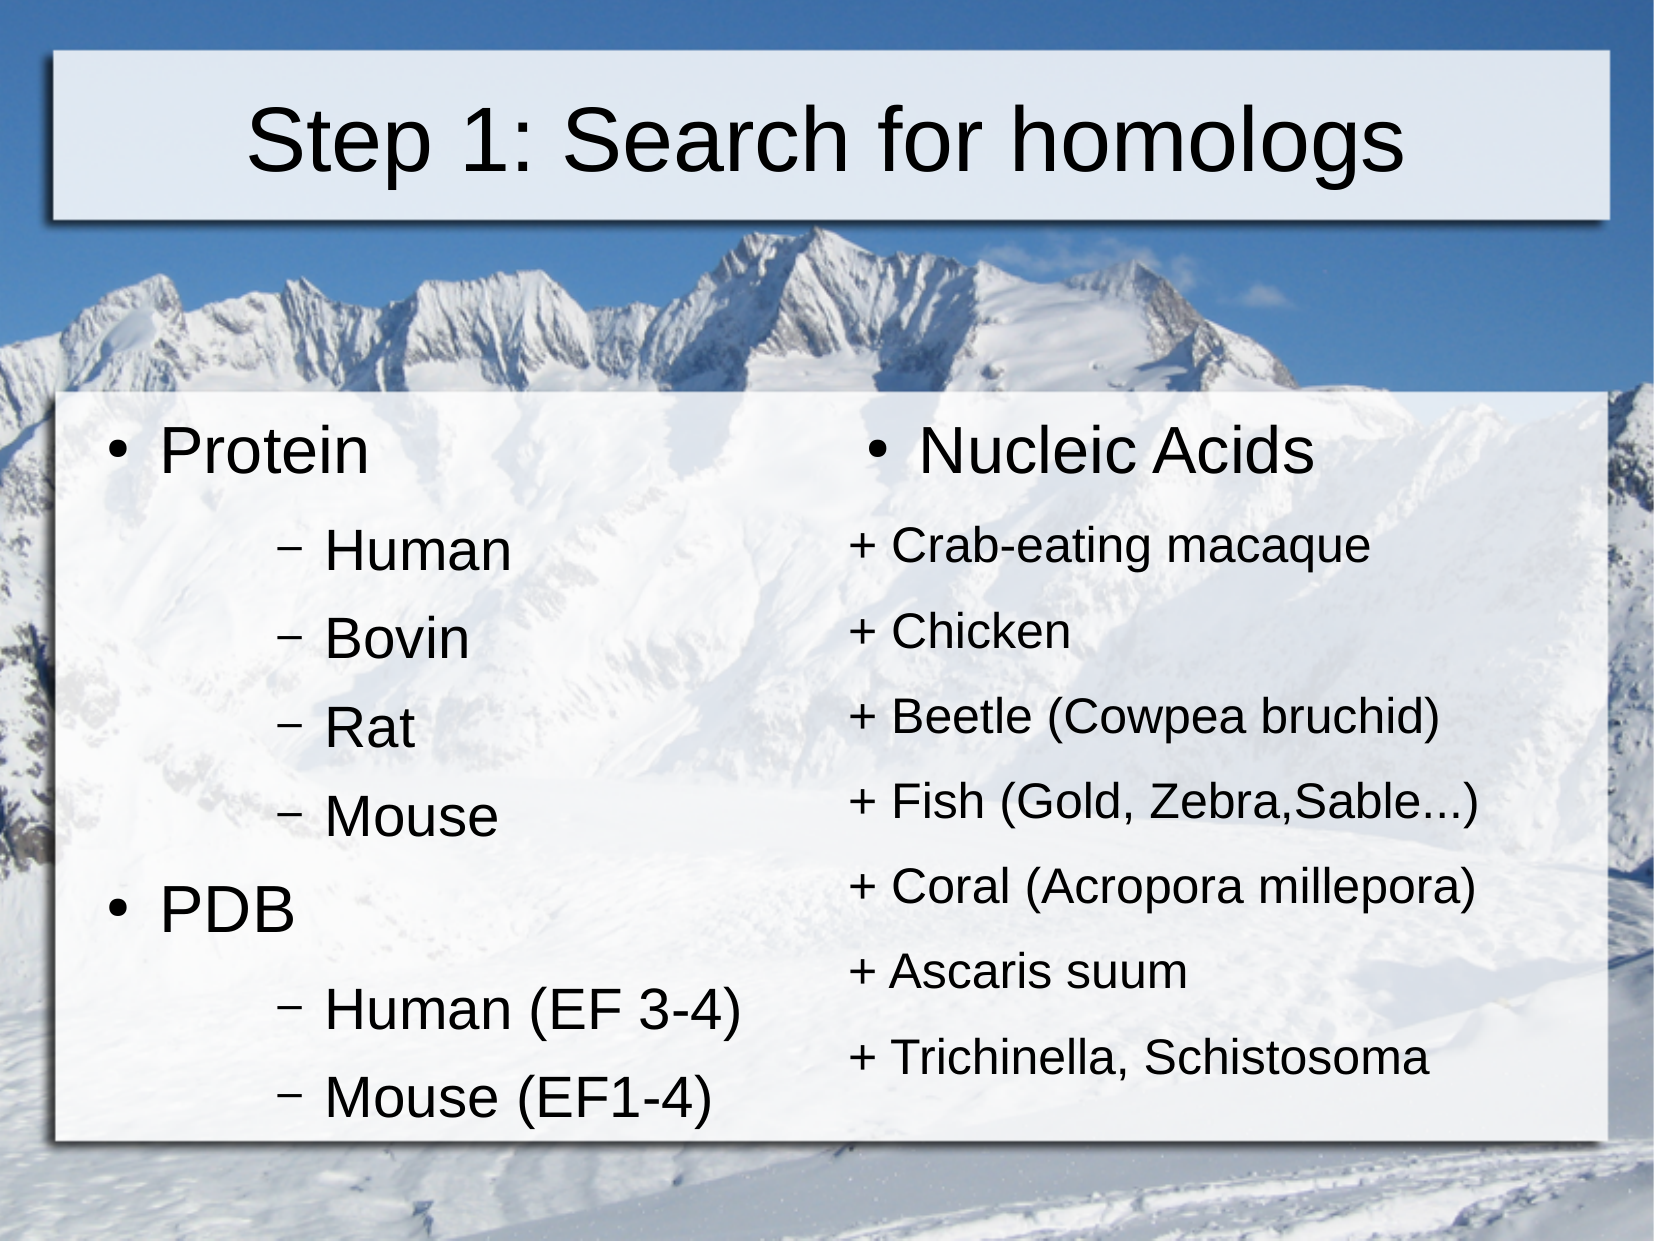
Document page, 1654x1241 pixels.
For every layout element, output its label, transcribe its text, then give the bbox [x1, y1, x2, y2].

picture [0, 0, 1654, 1241]
list Nucleic Acids + Crab-eating macaque + Chicken + Beetle (Cowpea bruchid) + Fish (Gold, Zebra,Sable...) + Coral (Acropora millepora) + Ascaris suum + Trichinella, Schistosoma [848, 413, 1572, 1126]
list Protein Human Bovin Rat Mouse PDB Human (EF 3-4) Mouse (EF1-4) [88, 413, 812, 1163]
title Step 1: Search for homologs [59, 61, 1595, 219]
